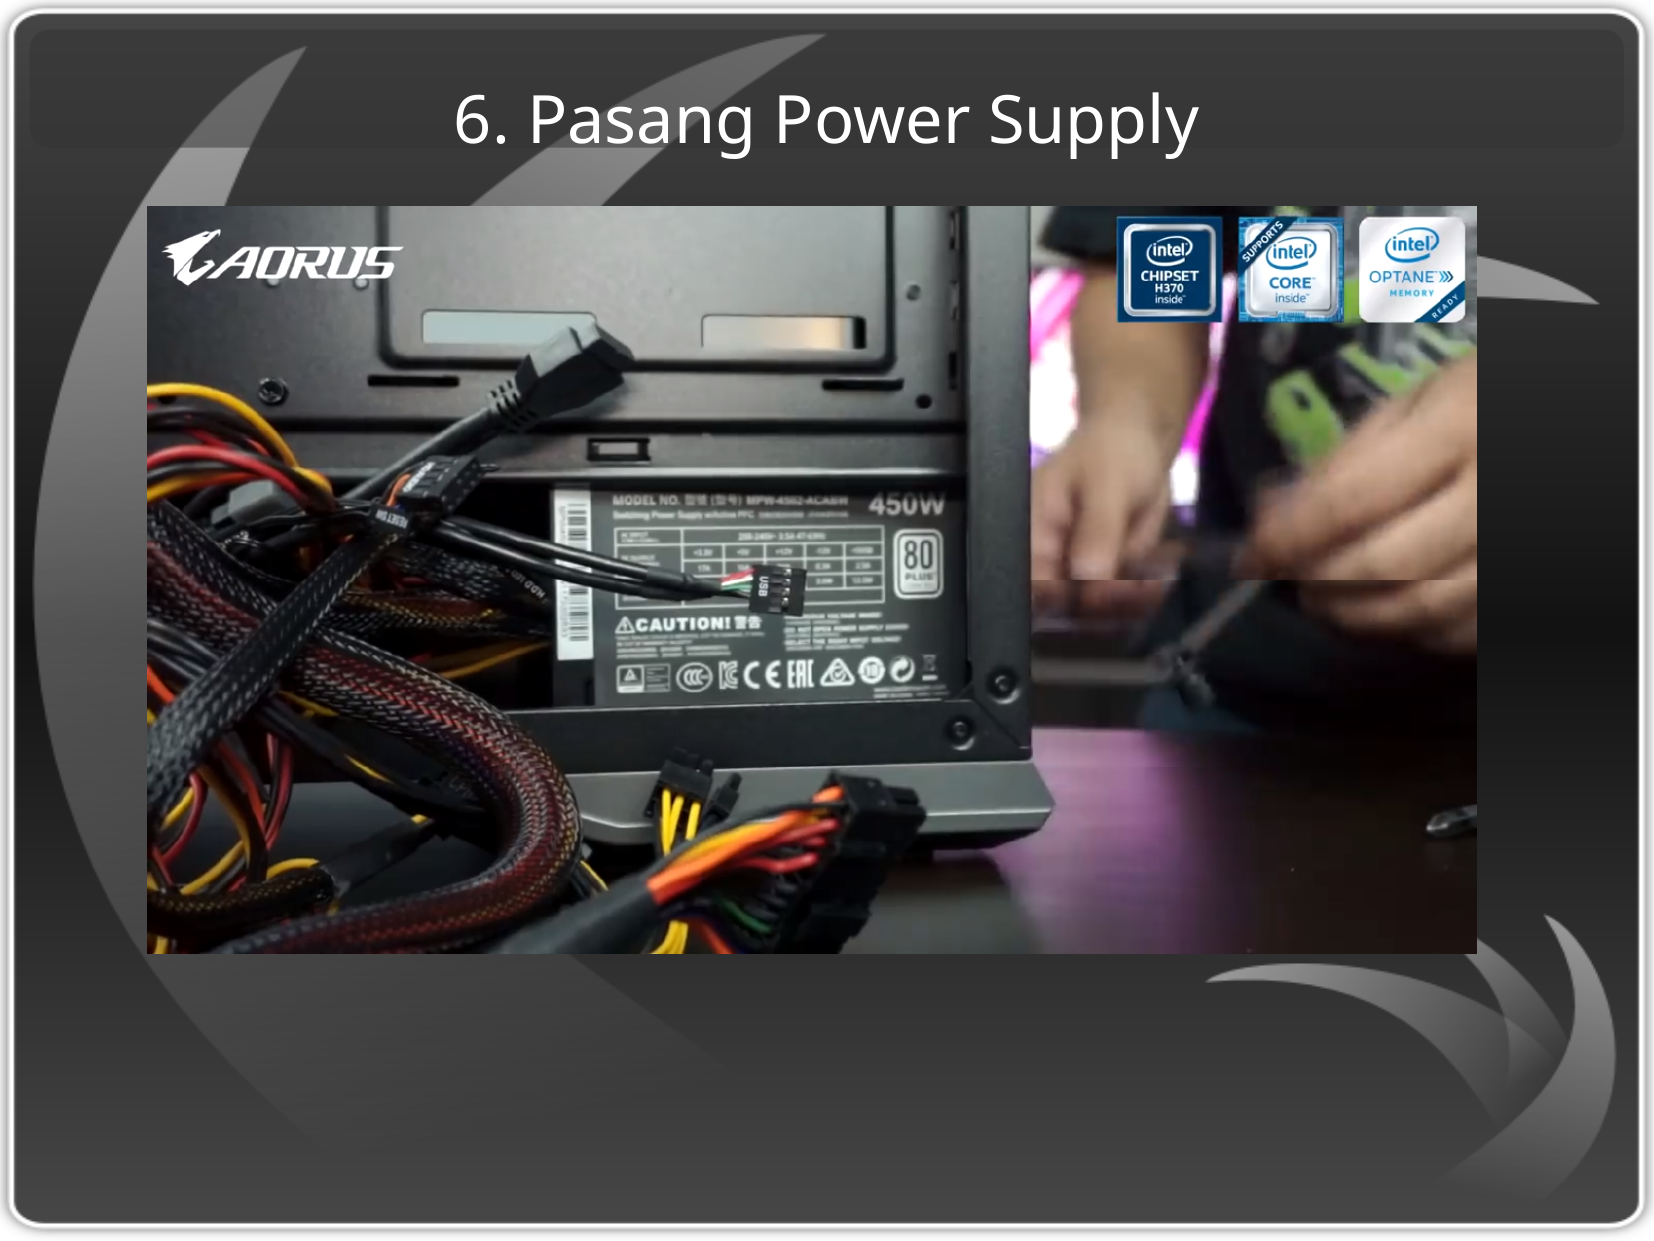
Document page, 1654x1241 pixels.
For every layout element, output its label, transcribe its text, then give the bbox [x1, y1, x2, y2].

text_box 6. Pasang Power Supply [29, 29, 1625, 207]
picture [0, 0, 1654, 1241]
